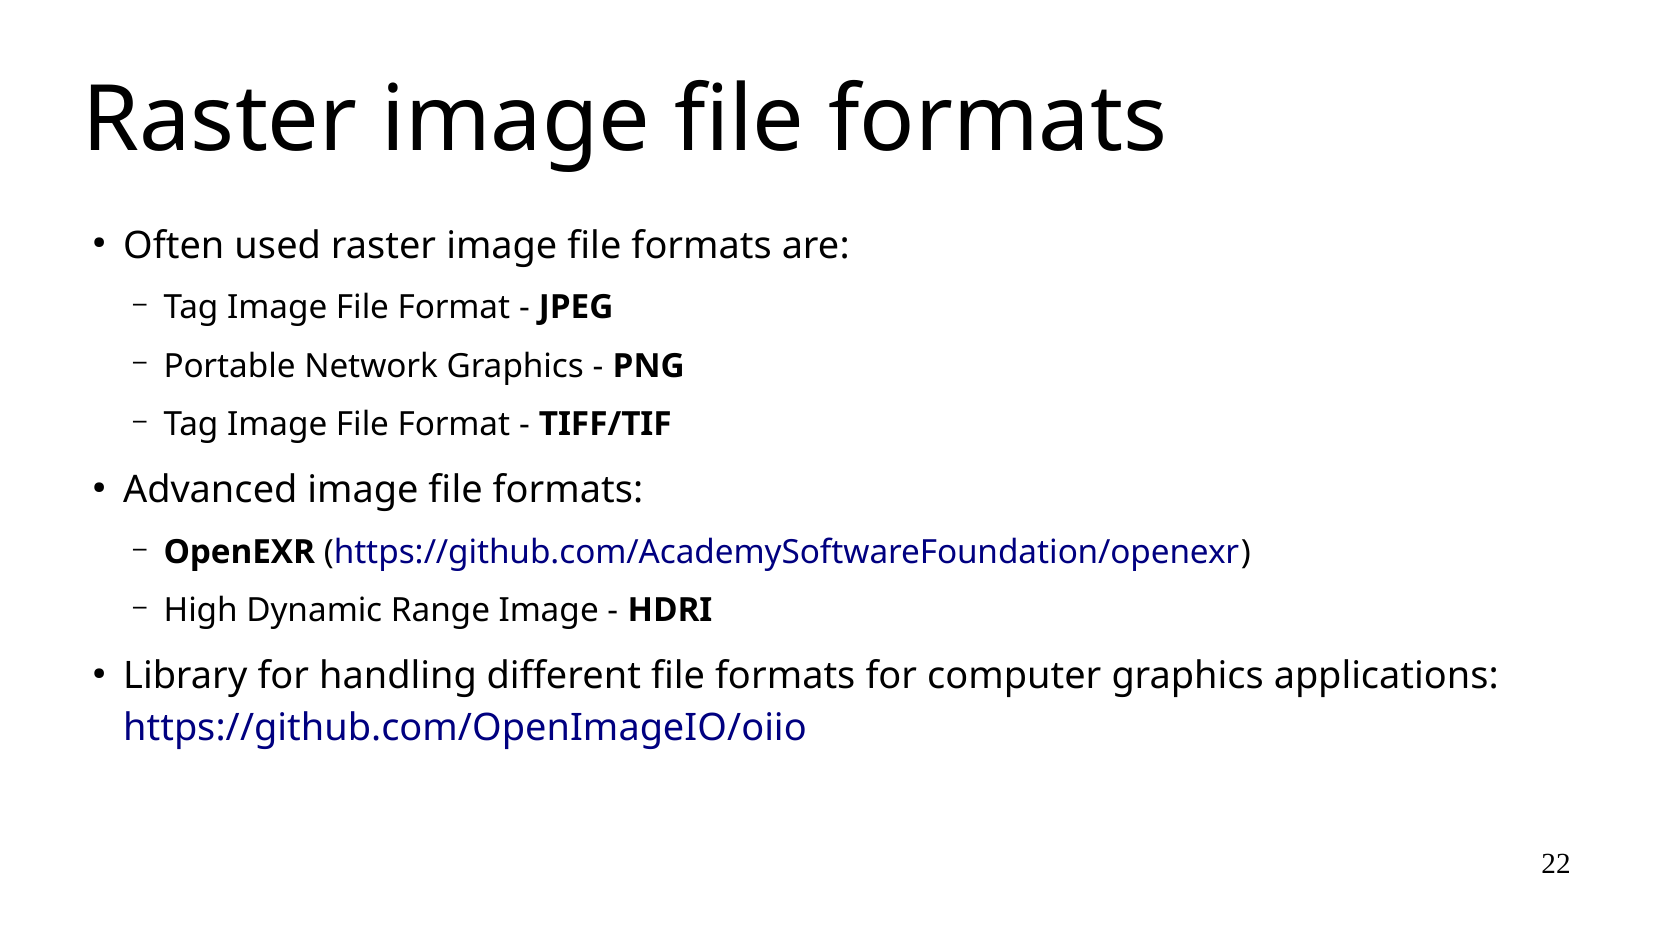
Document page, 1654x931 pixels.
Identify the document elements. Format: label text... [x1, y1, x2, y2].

title Raster image file formats [82, 37, 1571, 193]
list Often used raster image file formats are: Tag Image File Format - JPEG Portable Network Graphics - PNG Tag Image File Format - TIFF/TIF Advanced image file formats: OpenEXR (https://github.com/AcademySoftwareFoundation/openexr) High Dynamic Range Image - HDRI Library for handling different file formats for computer graphics applications: https://github.com/OpenImageIO/oiio [82, 217, 1571, 758]
